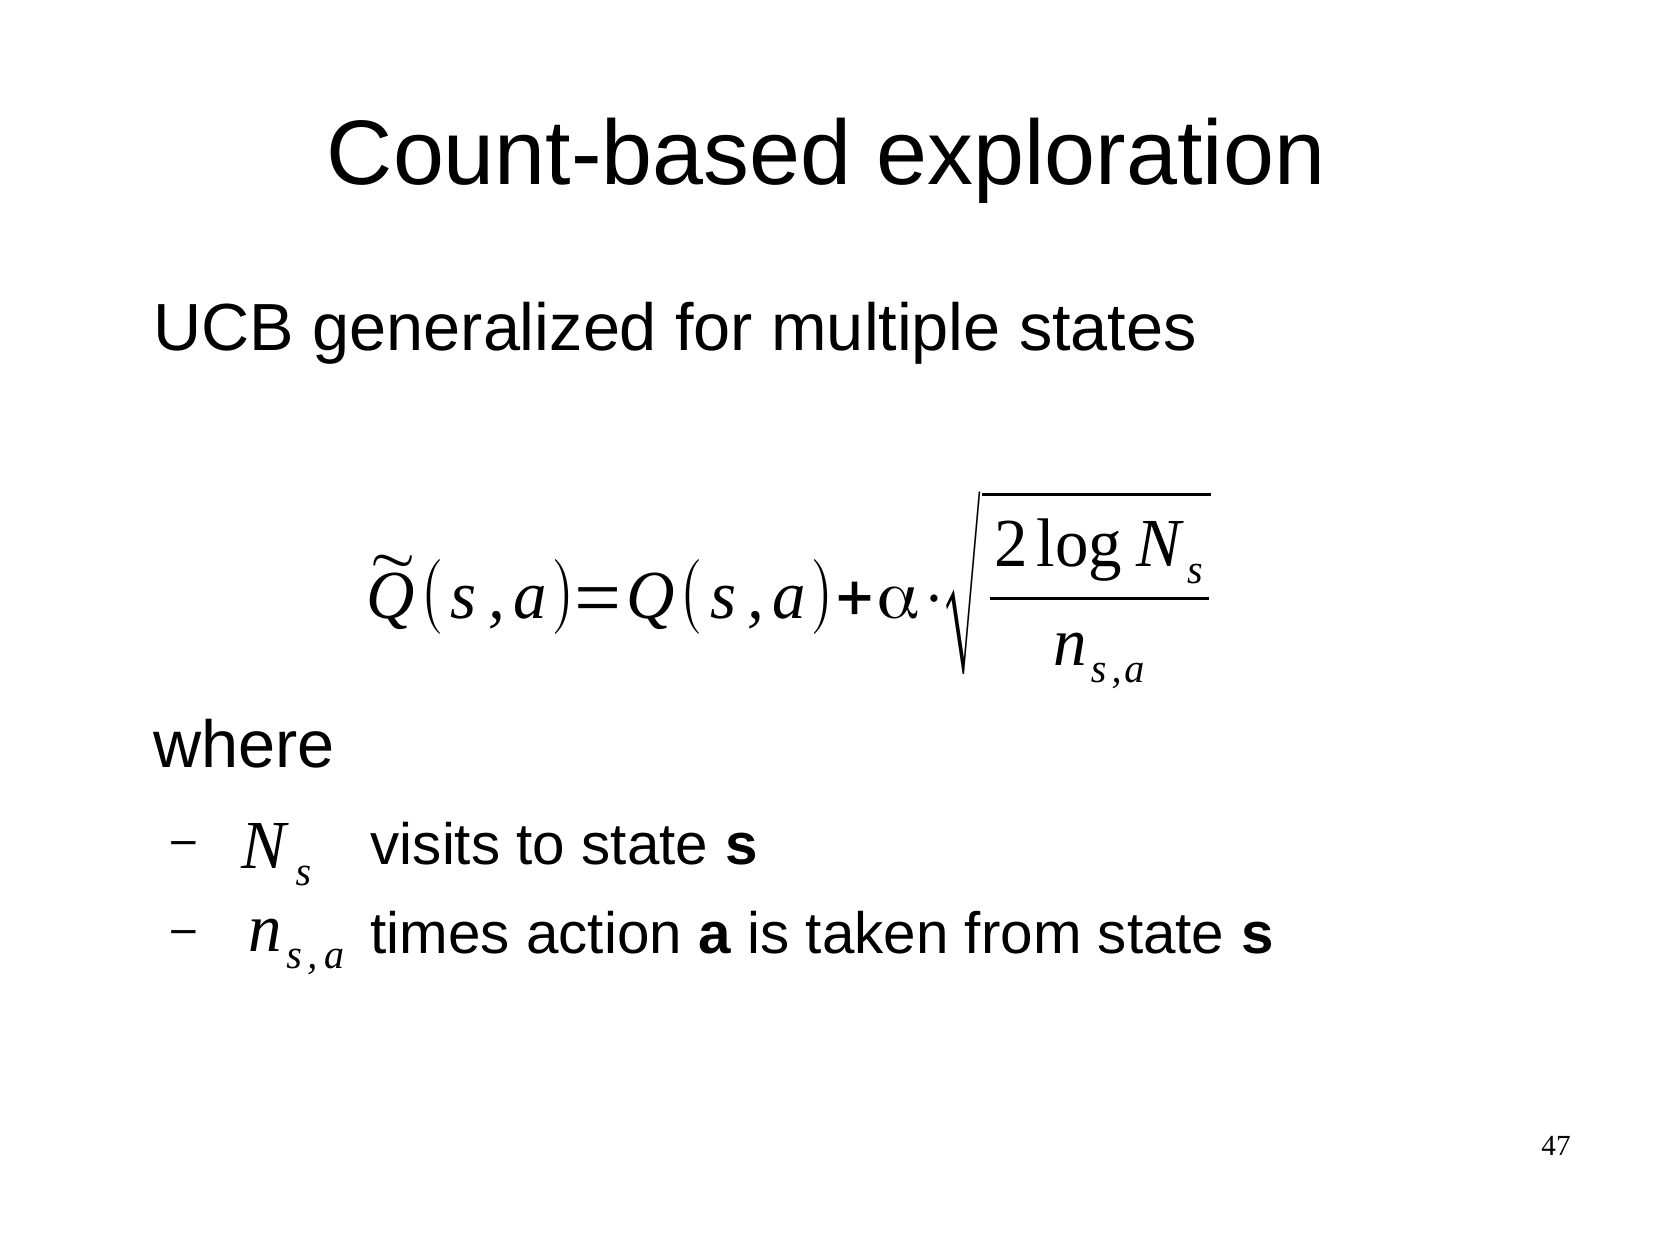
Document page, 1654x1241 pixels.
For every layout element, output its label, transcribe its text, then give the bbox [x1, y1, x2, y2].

chart [220, 808, 359, 979]
title Count-based exploration [82, 49, 1571, 257]
chart [350, 489, 1229, 692]
list UCB generalized for multiple states where visits to state s times action a is taken from state s [82, 290, 1571, 1241]
